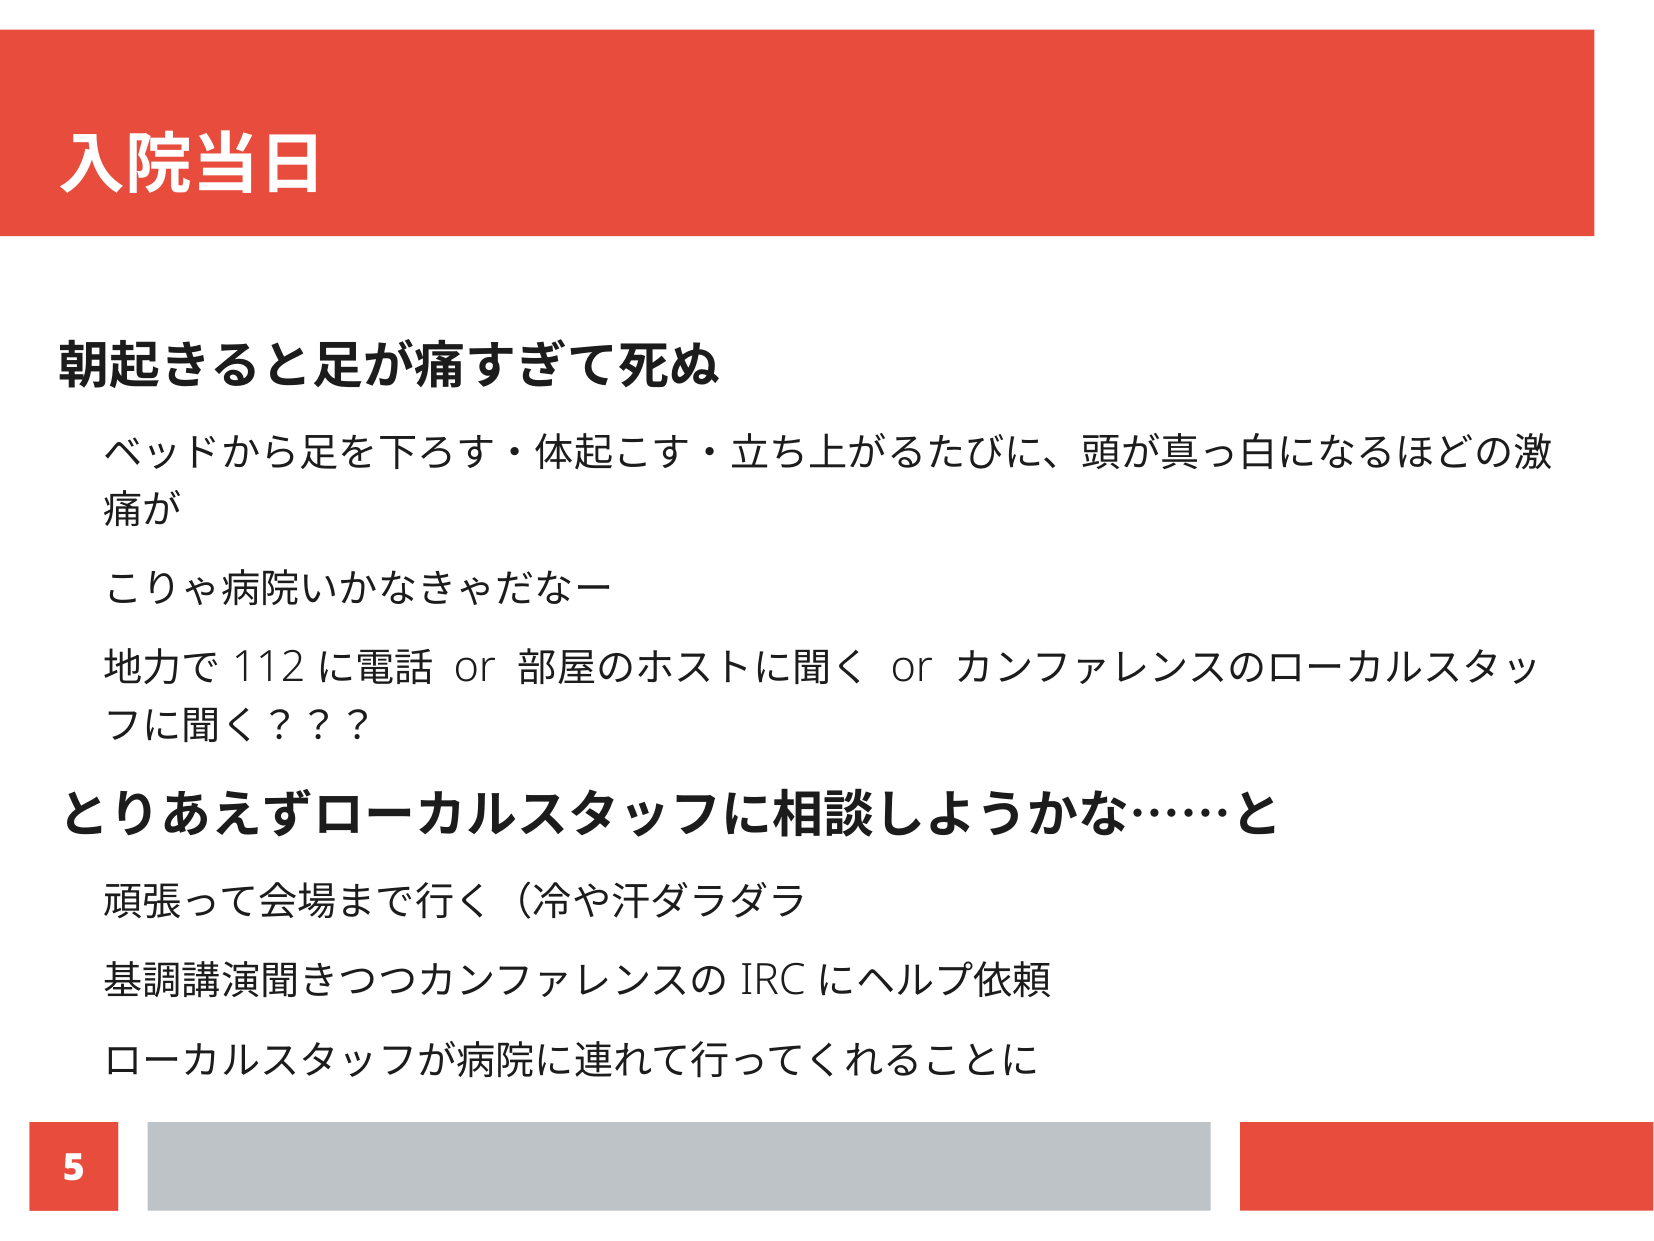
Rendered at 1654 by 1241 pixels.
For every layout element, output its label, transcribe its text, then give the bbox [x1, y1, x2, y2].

title 入院当日 [59, 59, 1595, 207]
list 朝起きると足が痛すぎて死ぬ ベッドから足を下ろす・体起こす・立ち上がるたびに、頭が真っ白になるほどの激痛が こりゃ病院いかなきゃだなー 地力で112に電話 or 部屋のホストに聞く or カンファレンスのローカルスタッフに聞く？？？ とりあえずローカルスタッフに相談しようかな……と 頑張って会場まで行く（冷や汗ダラダラ 基調講演聞きつつカンファレンスのIRCにヘルプ依頼 ローカルスタッフが病院に連れて行ってくれることに [59, 324, 1565, 1093]
